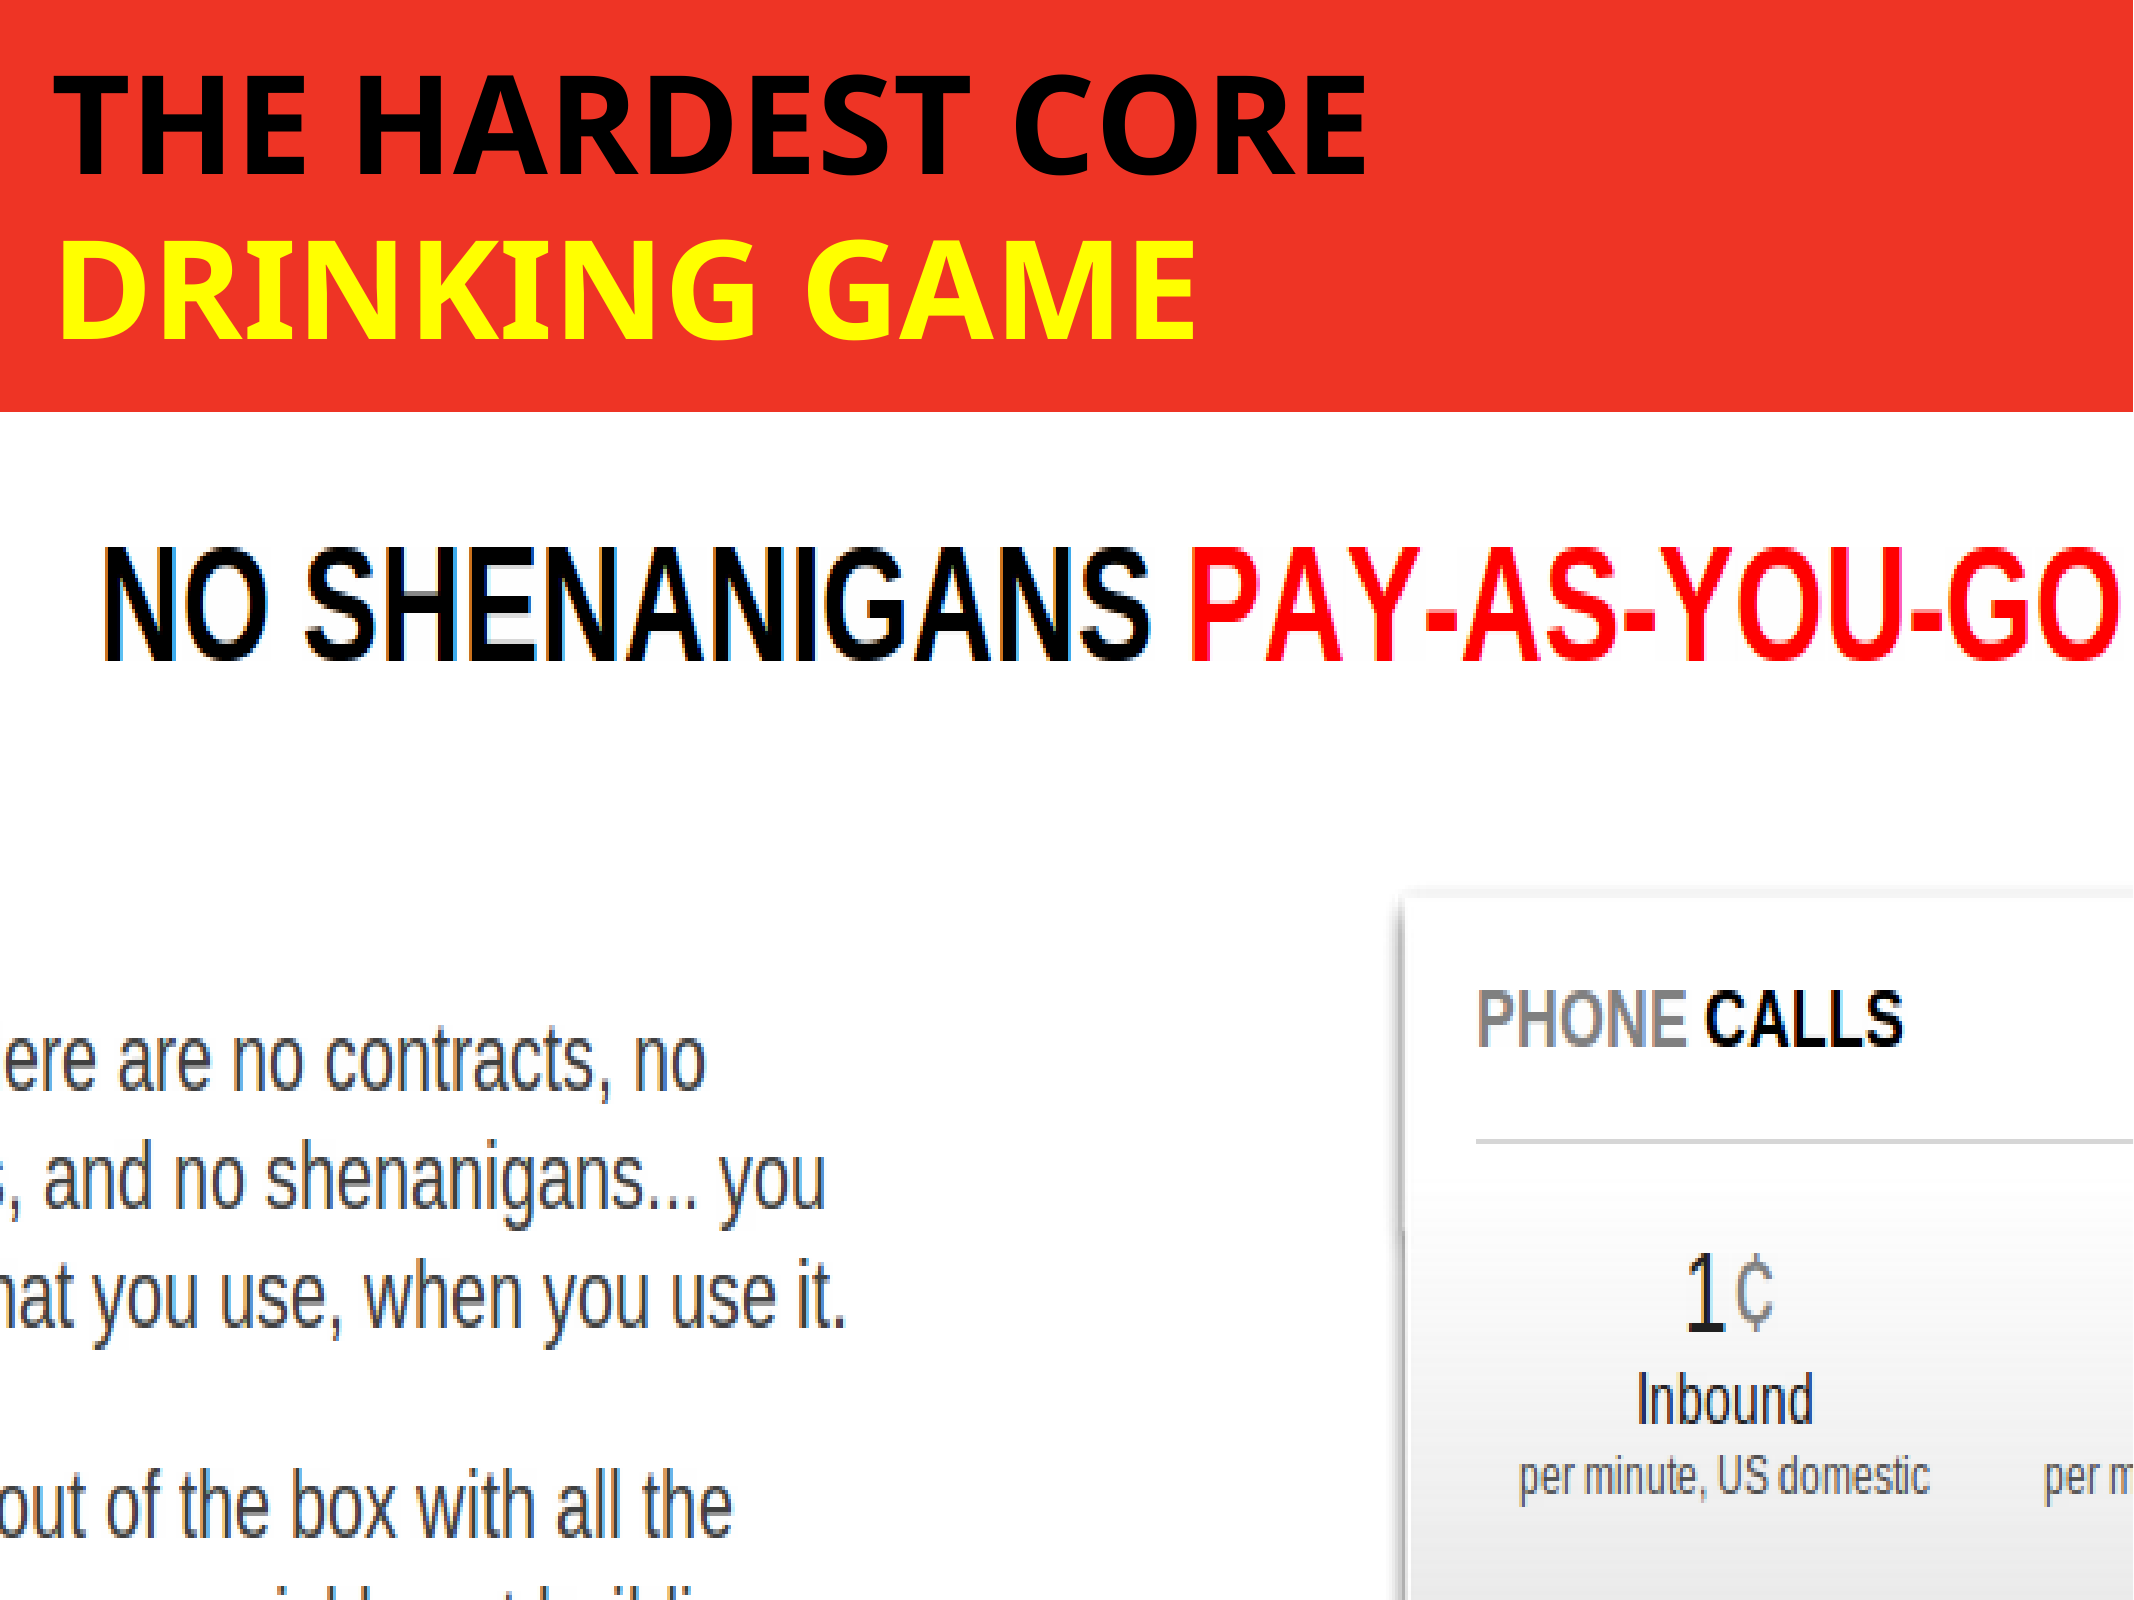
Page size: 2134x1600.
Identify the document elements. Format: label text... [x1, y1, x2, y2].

picture [0, 412, 2134, 1600]
text_box THE HARDEST CORE DRINKING GAME [41, 37, 2134, 412]
